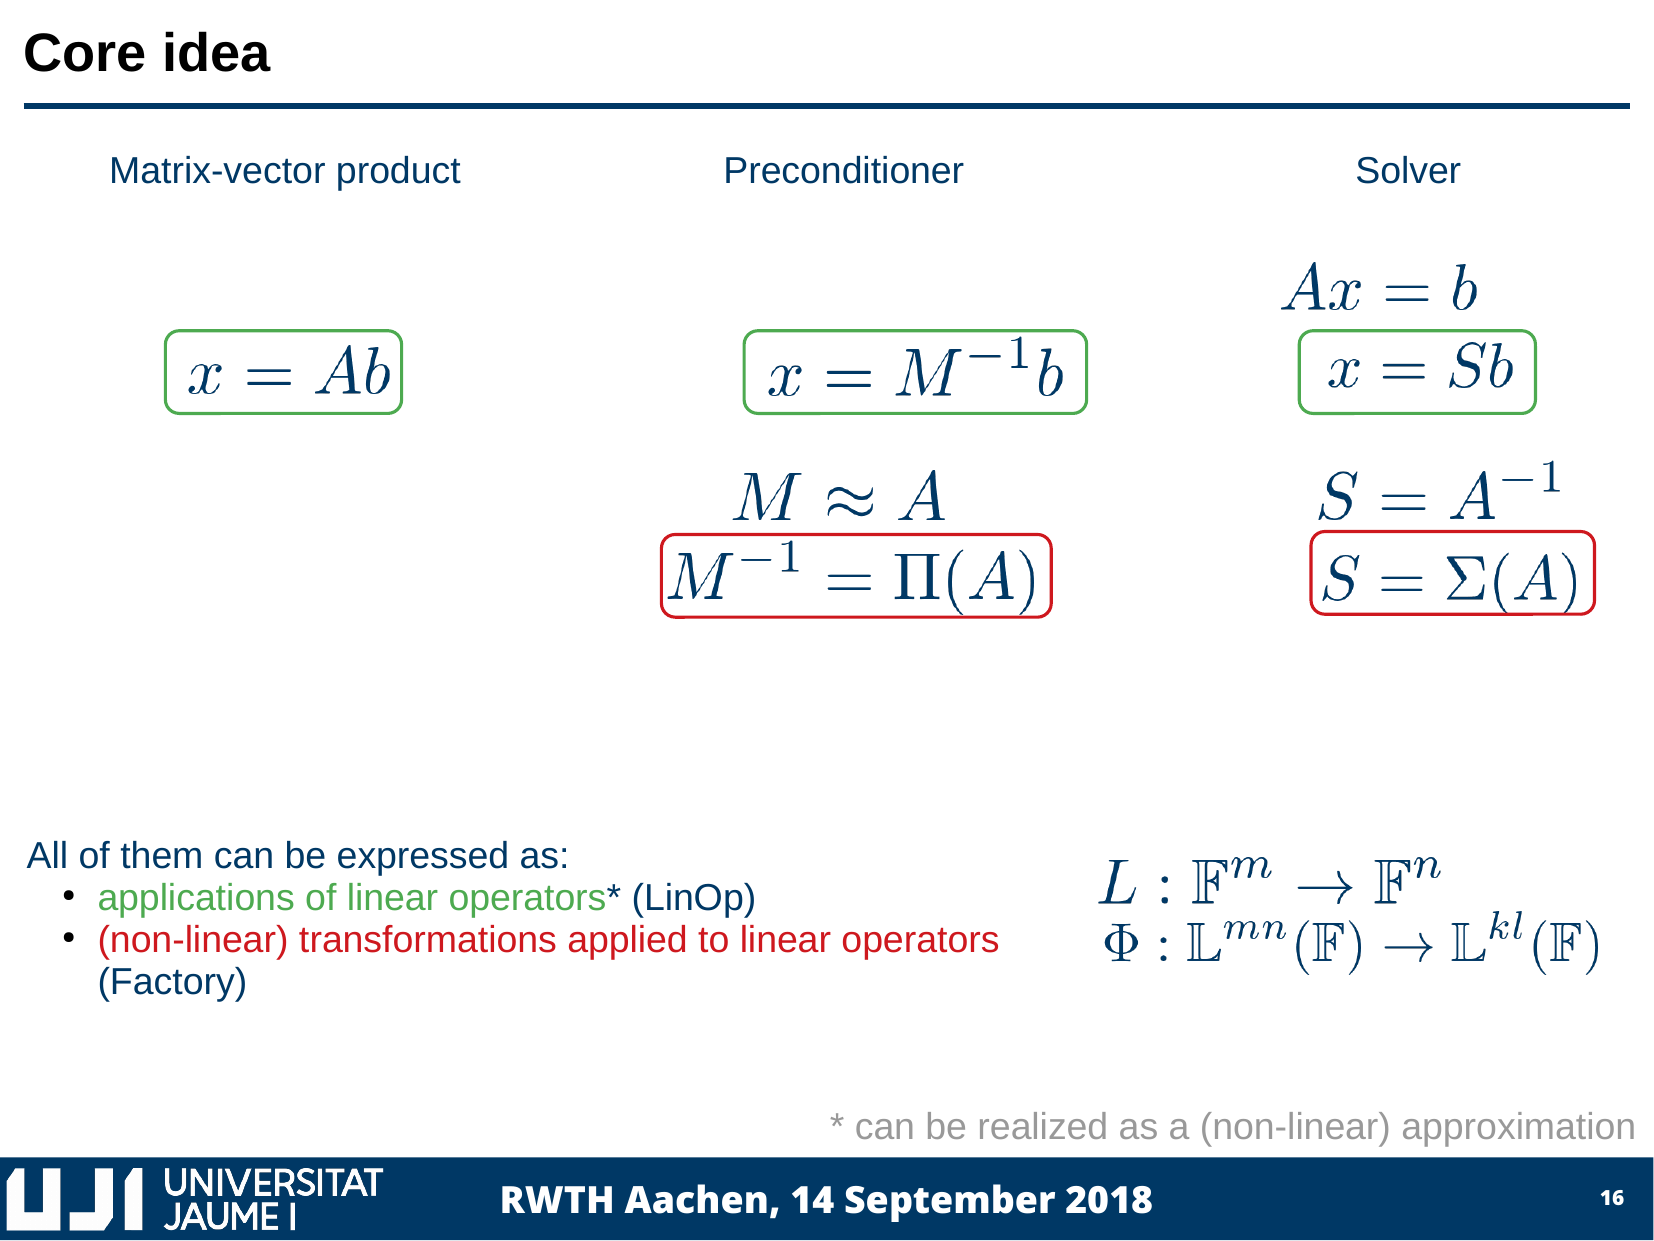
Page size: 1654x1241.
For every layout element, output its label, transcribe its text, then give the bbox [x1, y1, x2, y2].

text_box All of them can be expressed as: applications of linear operators* (LinOp) (non-linear) transformations applied to linear operators (Factory) [11, 826, 1016, 1052]
title Core idea [23, 0, 1630, 107]
picture [667, 540, 1034, 615]
picture [1318, 460, 1560, 520]
picture [1322, 552, 1576, 612]
text_box Matrix-vector product [94, 141, 476, 199]
picture [188, 345, 390, 394]
picture [1098, 857, 1441, 904]
picture [1328, 342, 1513, 388]
picture [768, 336, 1063, 396]
text_box Preconditioner [708, 141, 980, 199]
picture [1104, 911, 1598, 975]
text_box * can be realized as a (non-linear) approximation [814, 1098, 1652, 1156]
text_box Solver [1340, 141, 1477, 199]
picture [1281, 262, 1477, 310]
picture [0, 1158, 390, 1241]
picture [732, 470, 945, 520]
